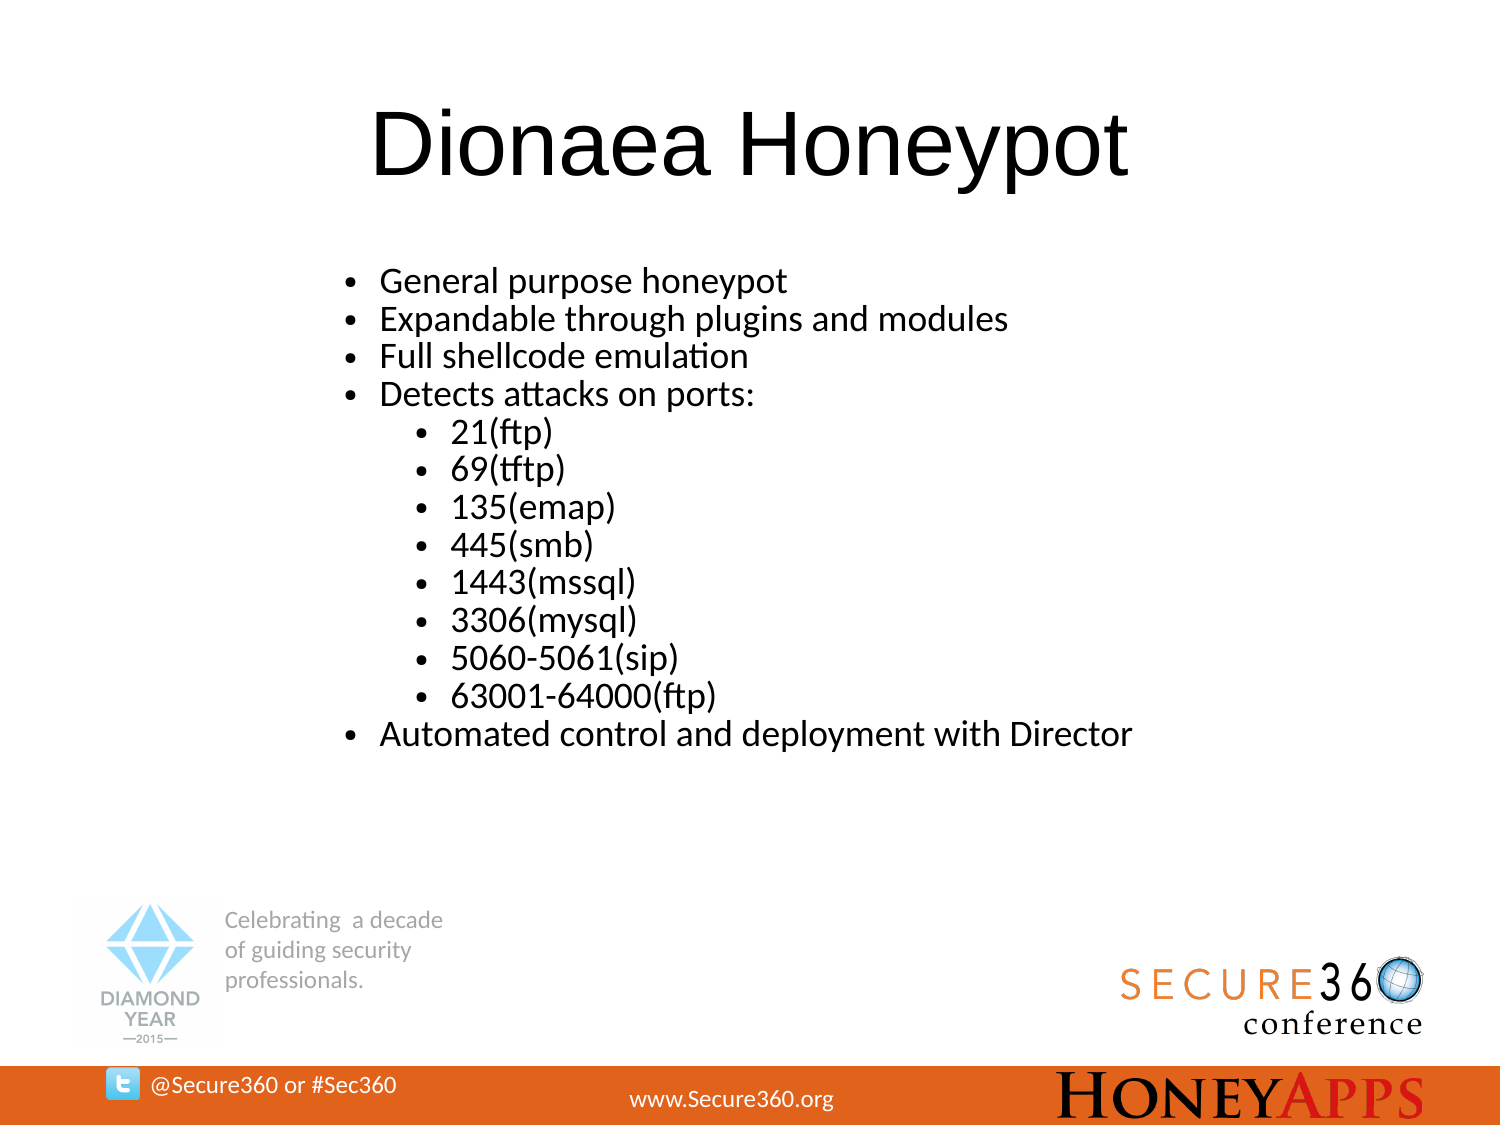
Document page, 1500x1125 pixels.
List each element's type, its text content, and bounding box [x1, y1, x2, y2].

text_box General purpose honeypot Expandable through plugins and modules Full shellcode emulation Detects attacks on ports: 21(ftp) 69(tftp) 135(emap) 445(smb) 1443(mssql) 3306(mysql) 5060-5061(sip) 63001-64000(ftp) Automated control and deployment with Director [329, 257, 1171, 926]
picture [106, 1067, 140, 1100]
title Dionaea Honeypot [112, 90, 1388, 198]
picture [1004, 956, 1486, 1125]
picture [75, 899, 224, 1048]
